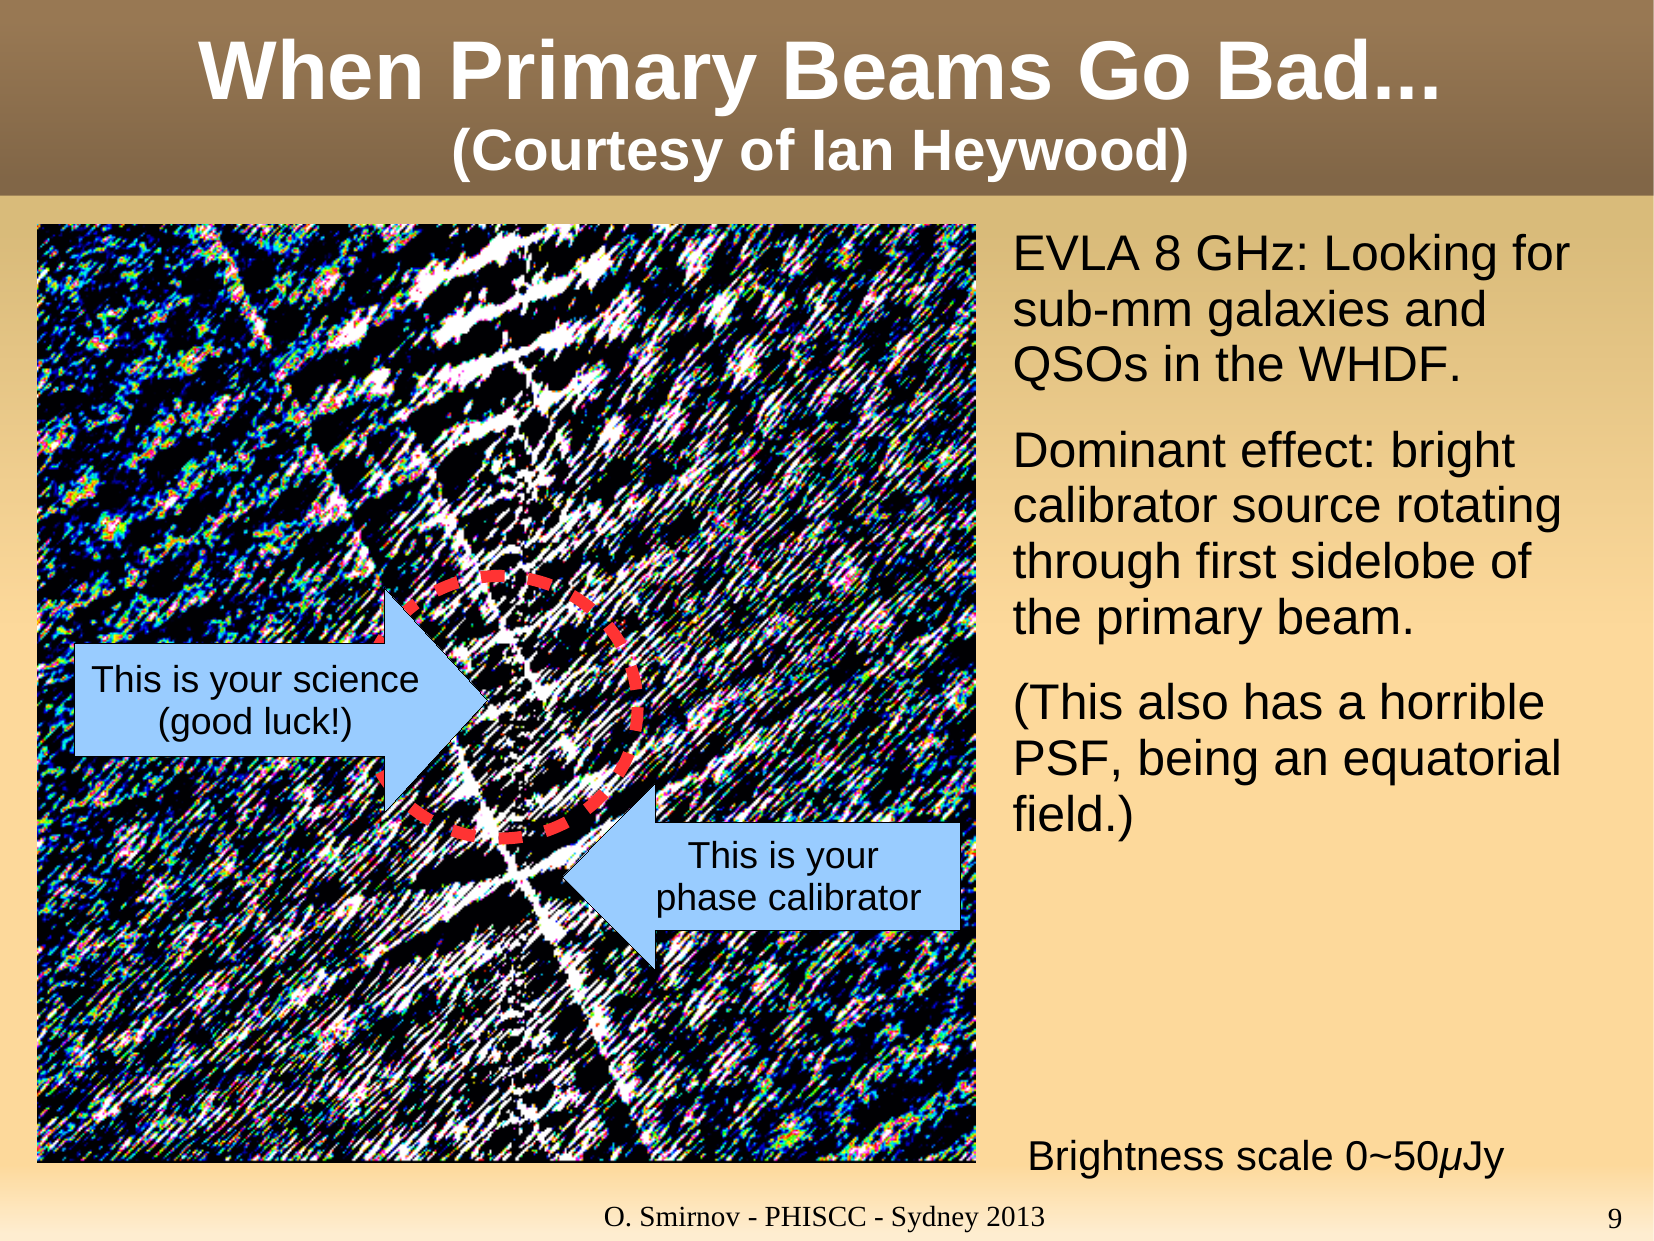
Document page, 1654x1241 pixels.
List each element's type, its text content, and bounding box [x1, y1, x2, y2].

picture [0, 0, 1654, 1241]
list EVLA 8 GHz: Looking for sub-mm galaxies and QSOs in the WHDF. Dominant effect: bright calibrator source rotating through first sidelobe of the primary beam. (This also has a horrible PSF, being an equatorial field.) [1012, 225, 1601, 1104]
text_box This is your science (good luck!) [74, 587, 488, 813]
text_box Brightness scale 0~50μJy [1012, 1125, 1654, 1187]
text_box This is your phase calibrator [562, 782, 961, 971]
title When Primary Beams Go Bad... (Courtesy of Ian Heywood) [76, 7, 1565, 200]
